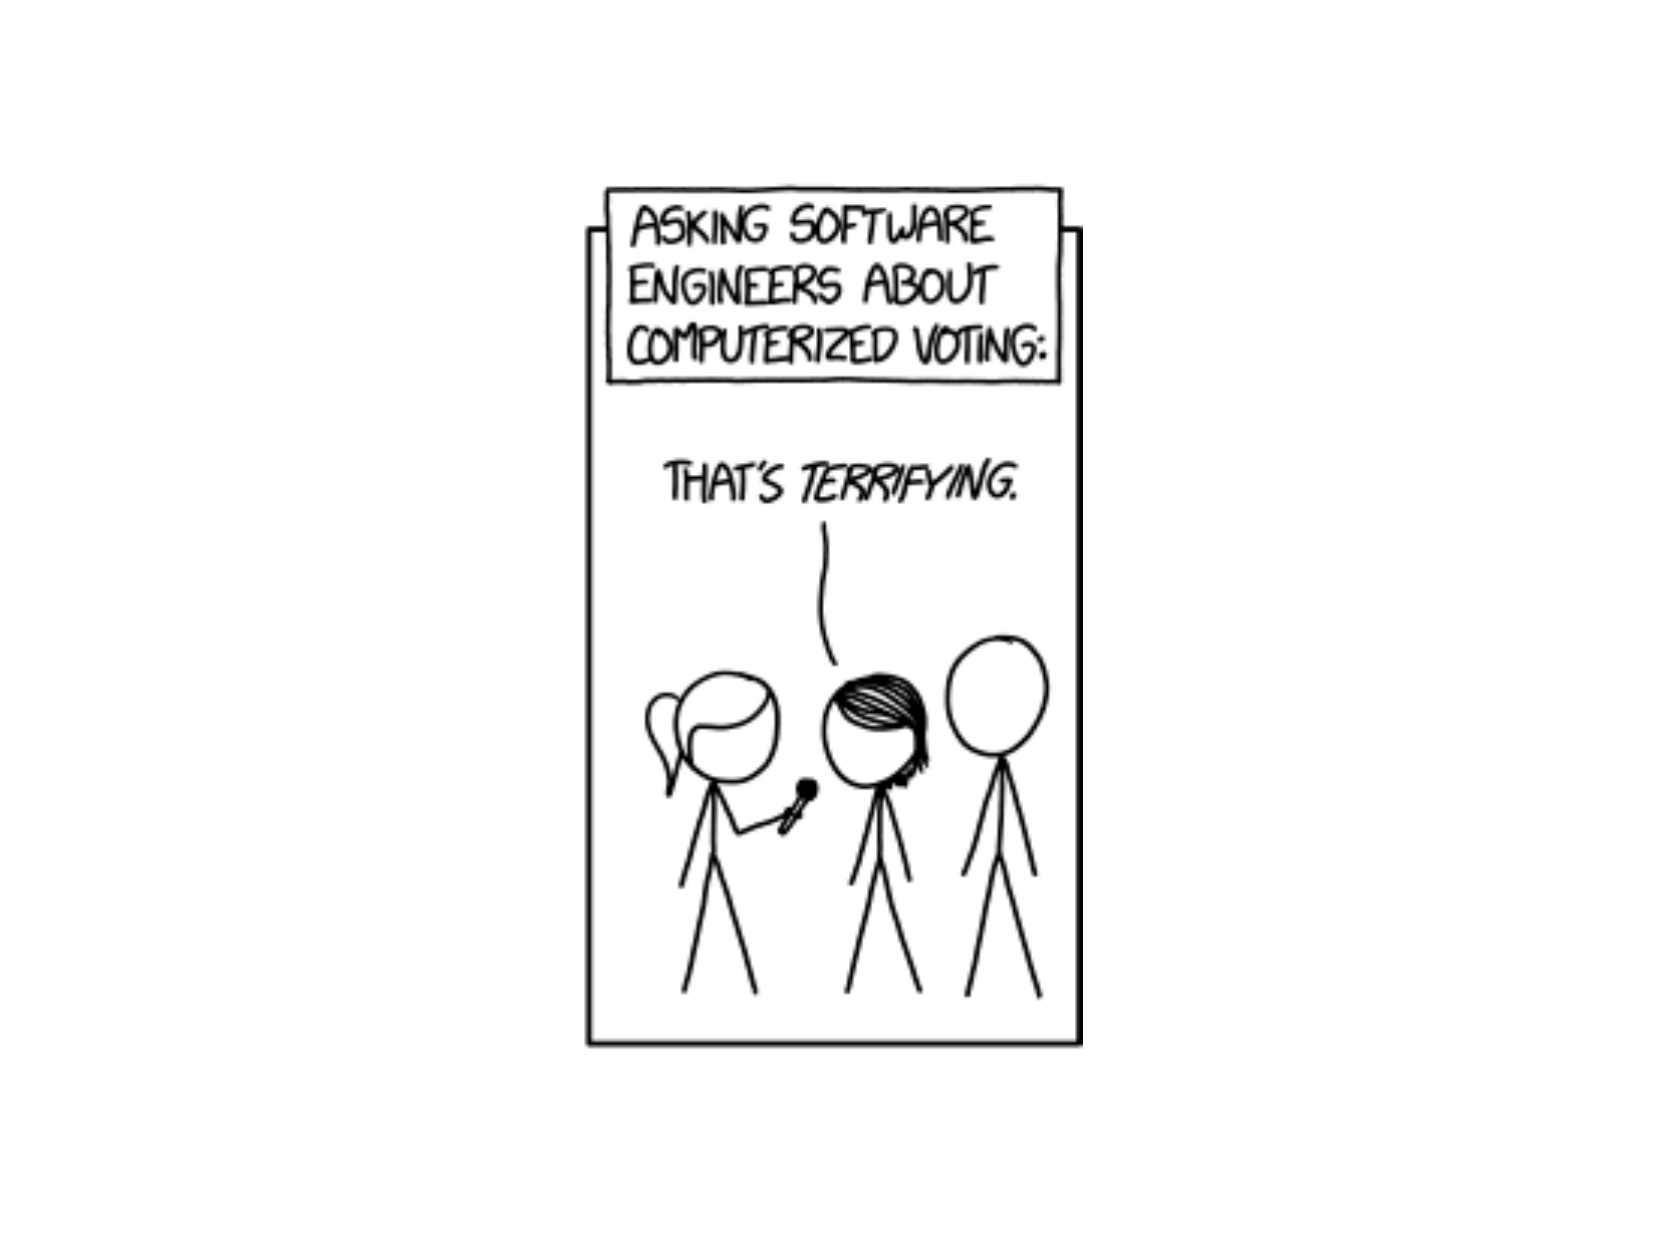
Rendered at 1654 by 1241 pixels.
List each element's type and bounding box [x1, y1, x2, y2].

picture [571, 179, 1083, 1061]
